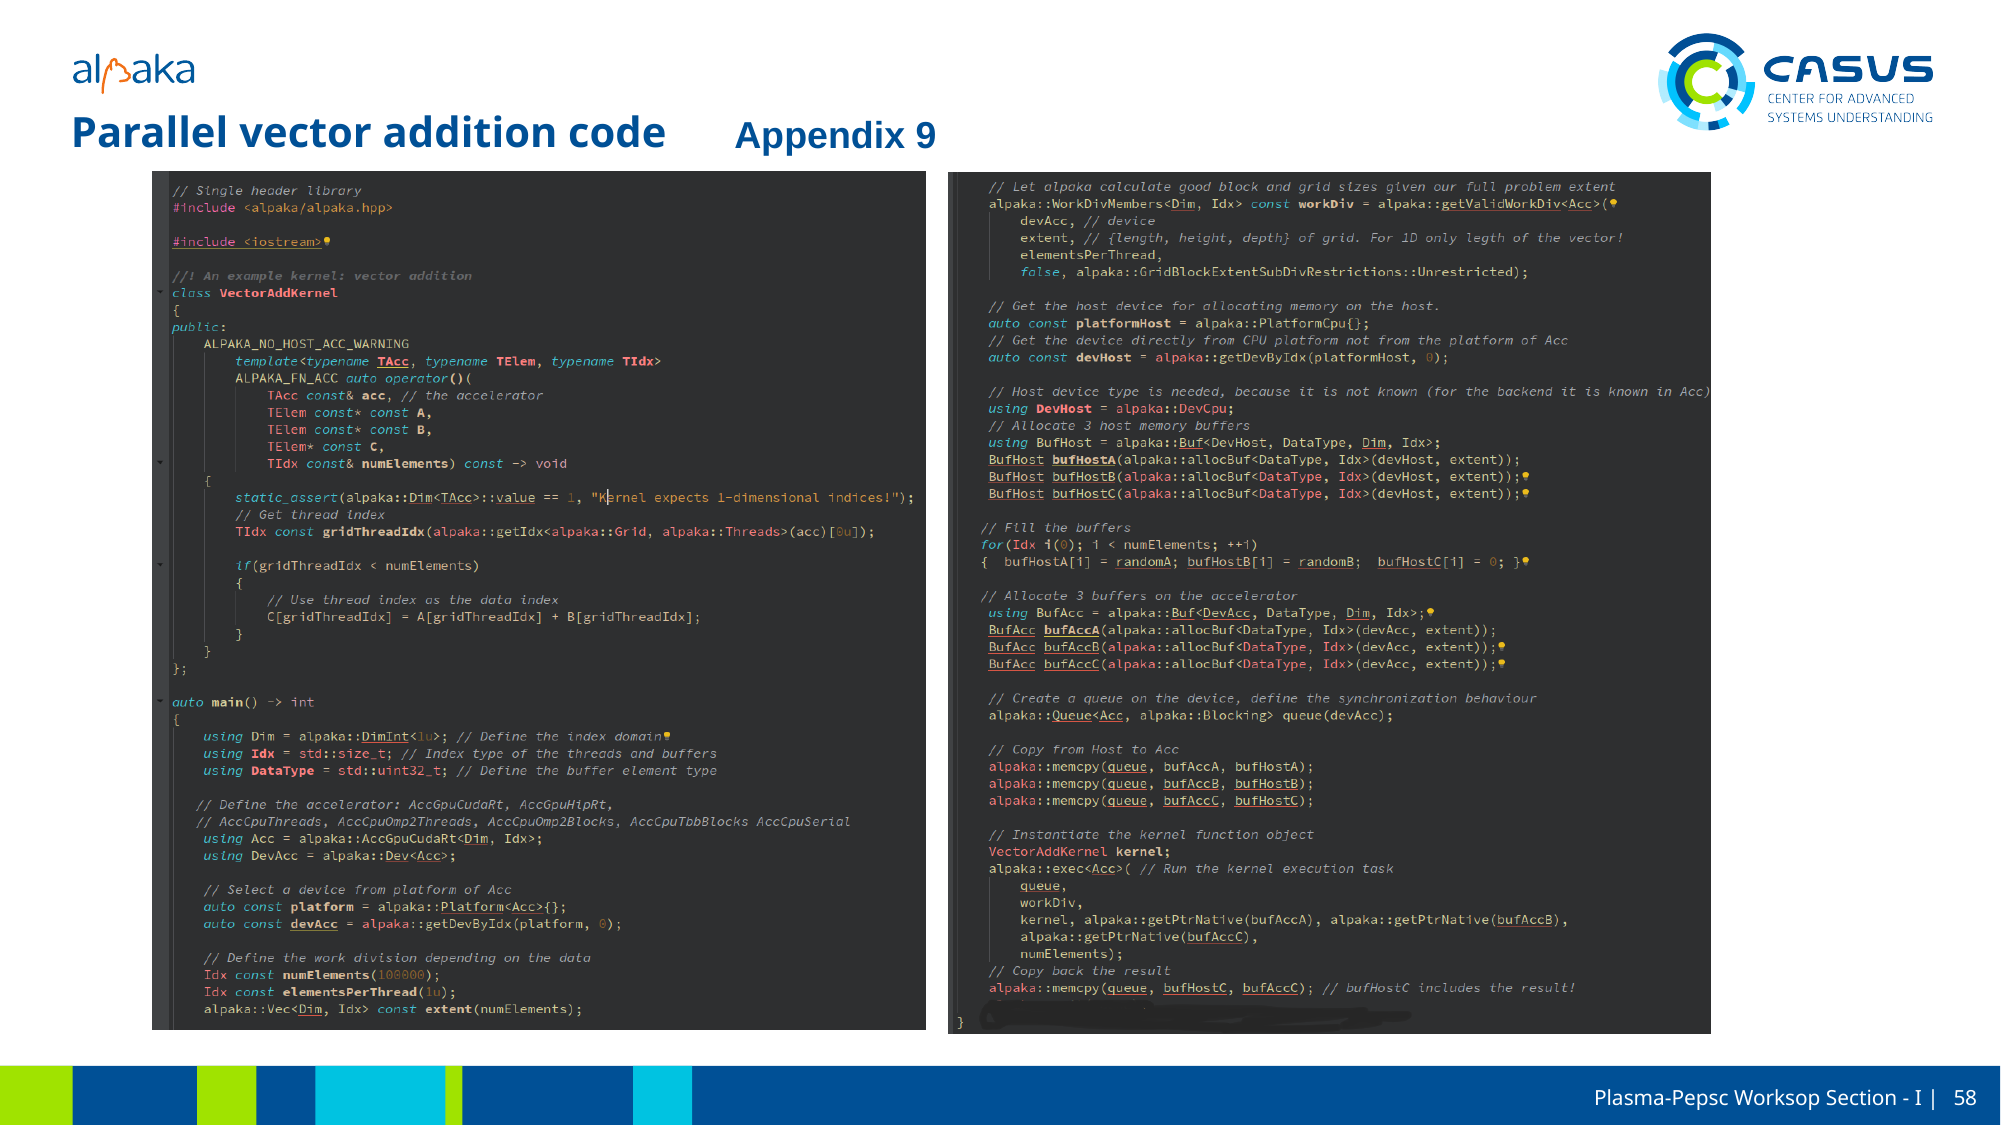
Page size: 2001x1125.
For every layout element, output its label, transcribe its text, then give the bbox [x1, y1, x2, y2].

picture [1658, 33, 1933, 131]
picture [72, 53, 195, 95]
picture [948, 172, 1711, 1034]
title Parallel vector addition code [70, 97, 1619, 166]
picture [152, 171, 926, 1030]
text_box Appendix 9 [719, 107, 1016, 207]
